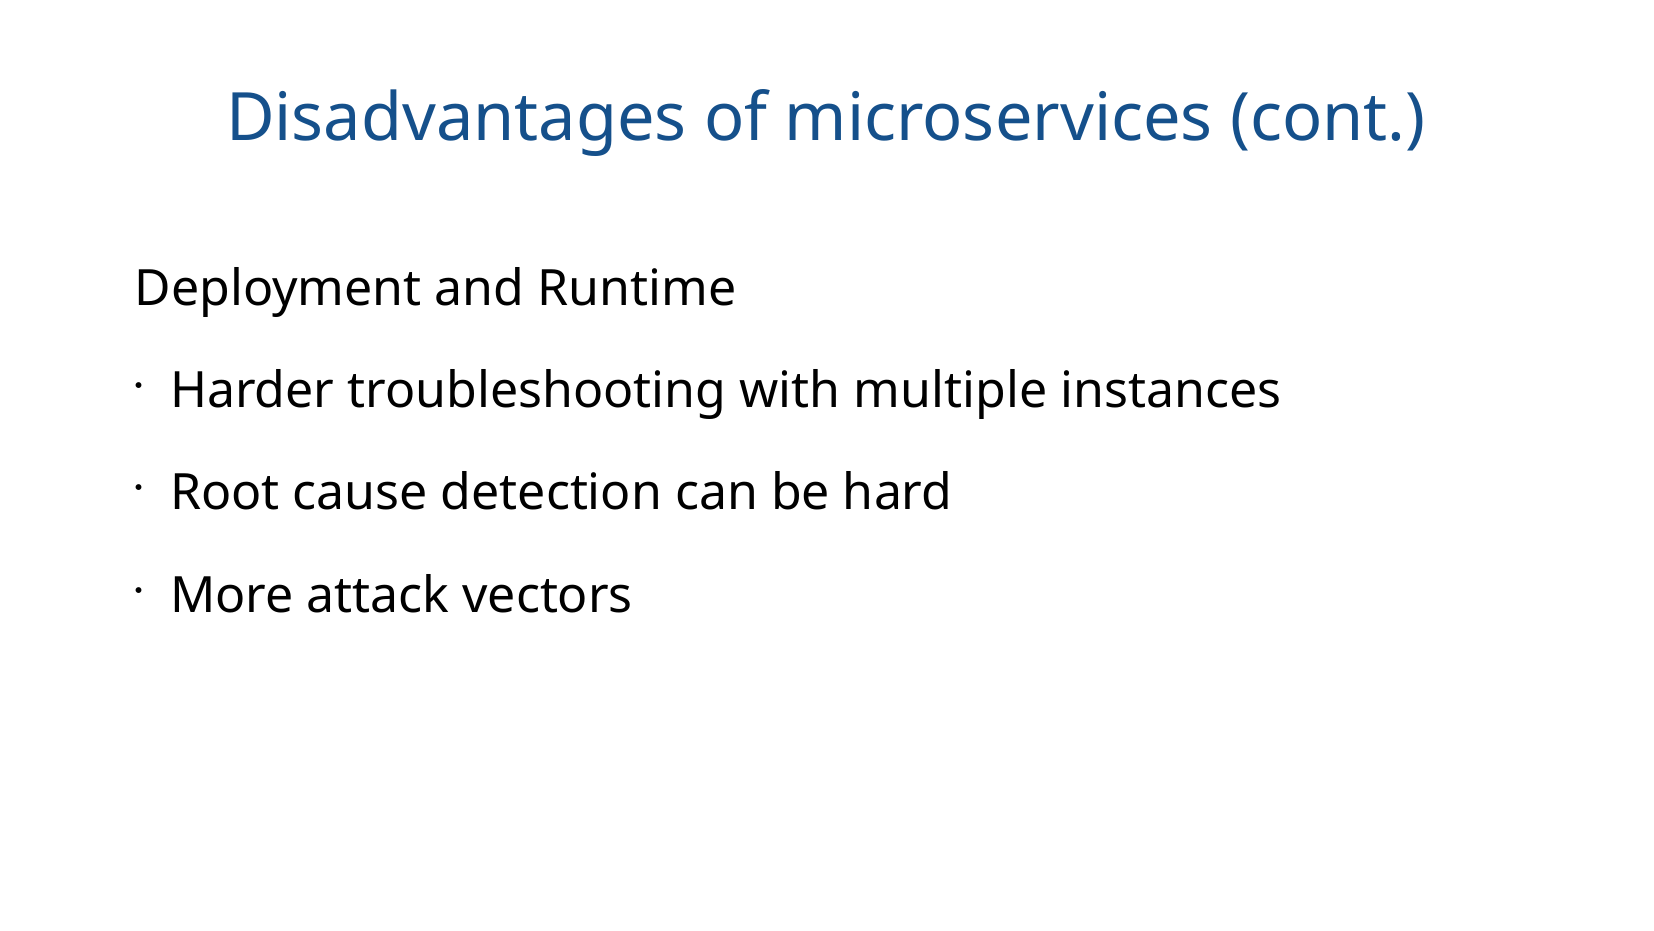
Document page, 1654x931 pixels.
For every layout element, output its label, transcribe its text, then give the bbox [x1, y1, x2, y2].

title Disadvantages of microservices (cont.) [82, 36, 1571, 193]
text_box Deployment and Runtime Harder troubleshooting with multiple instances Root cause detection can be hard More attack vectors [120, 210, 1516, 871]
